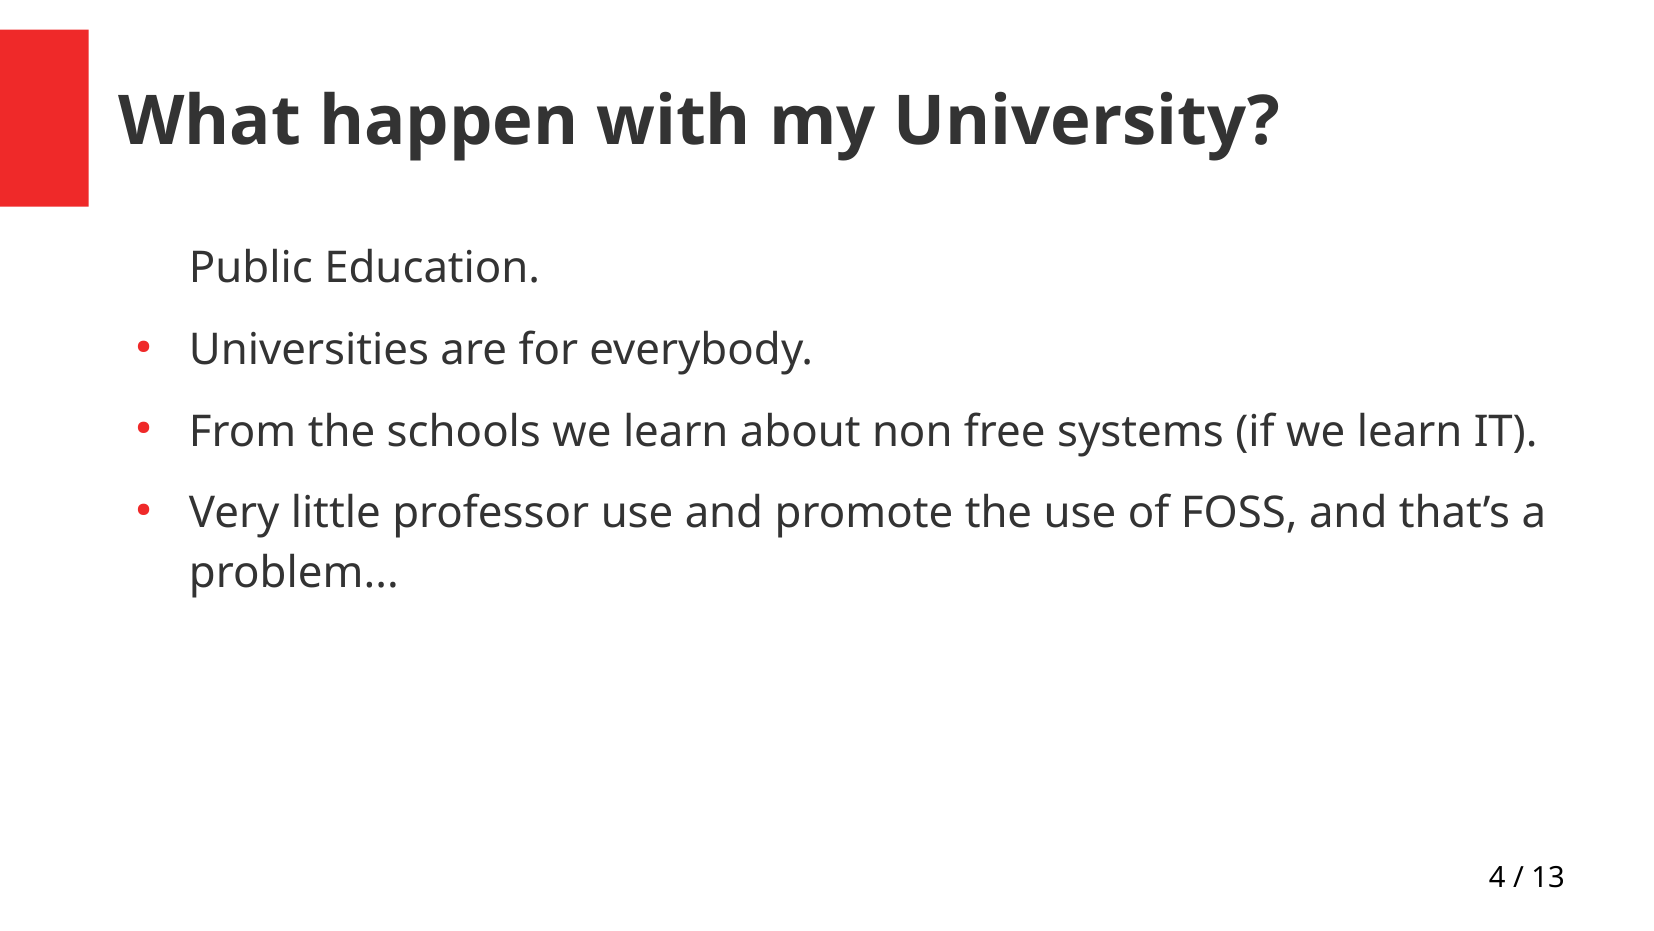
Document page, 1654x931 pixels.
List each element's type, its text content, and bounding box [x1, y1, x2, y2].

title What happen with my University? [118, 29, 1595, 207]
list Public Education. Universities are for everybody. From the schools we learn about non free systems (if we learn IT). Very little professor use and promote the use of FOSS, and that’s a problem... [118, 236, 1595, 798]
